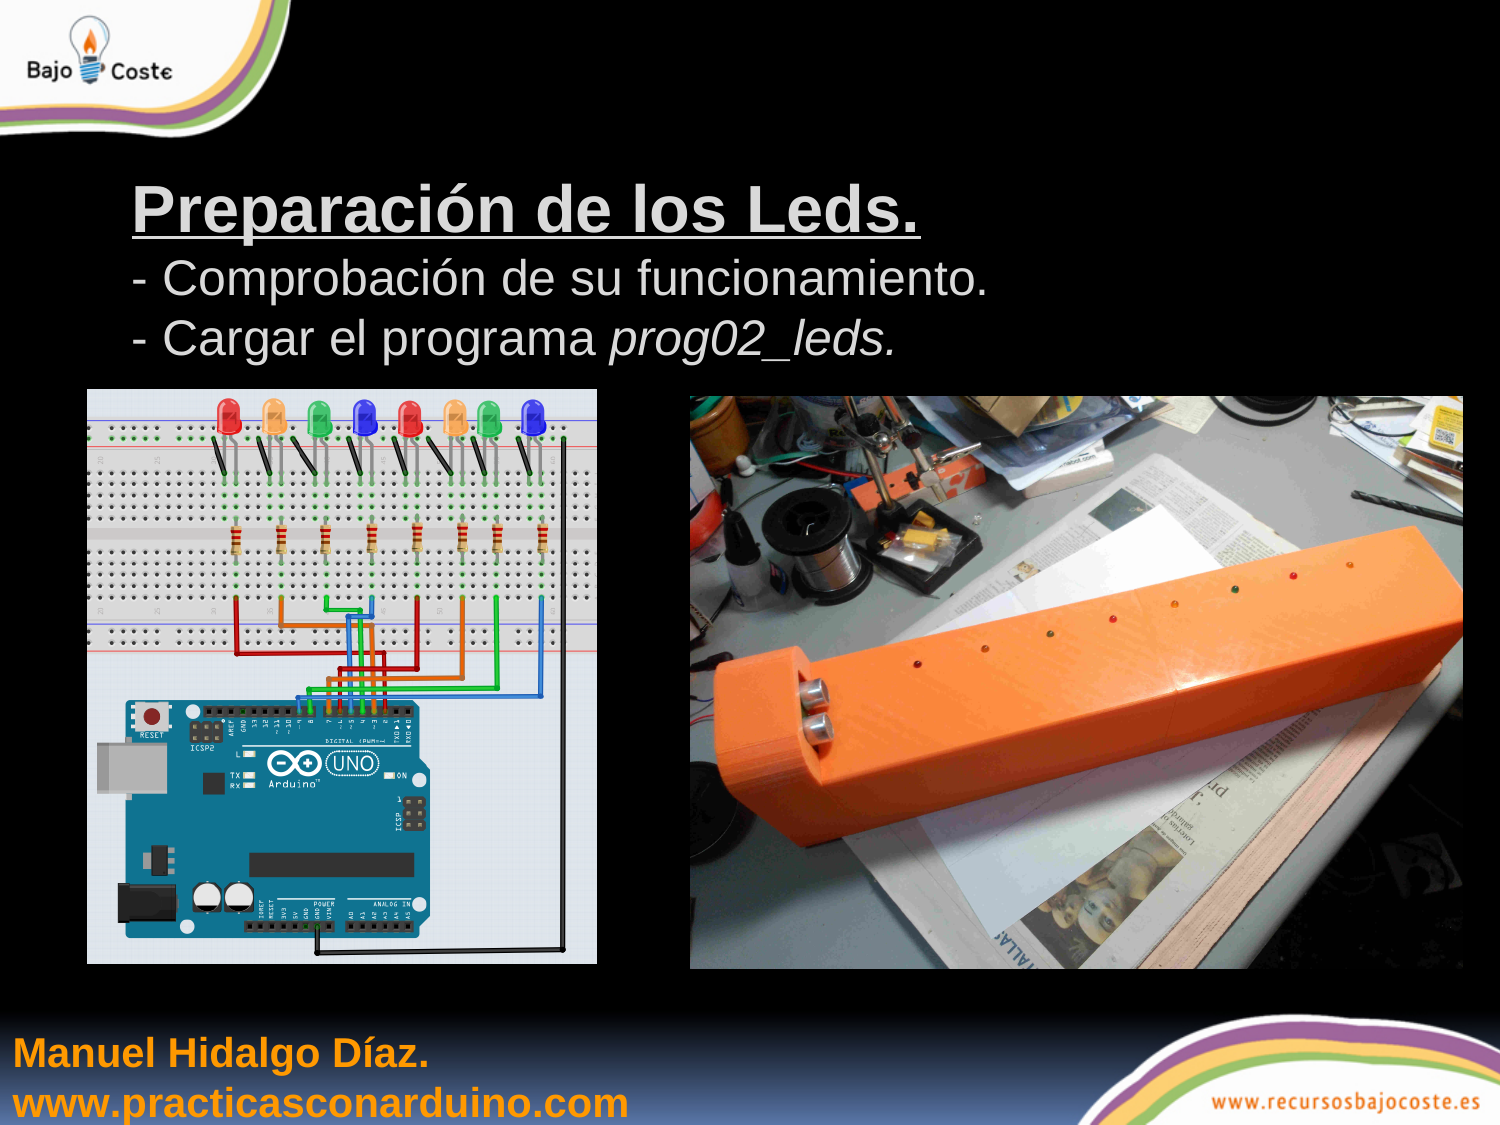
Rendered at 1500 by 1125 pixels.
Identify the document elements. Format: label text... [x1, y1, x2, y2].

text_box Manuel Hidalgo Díaz. www.practicasconarduino.com [0, 1017, 683, 1125]
picture [0, 0, 1500, 1125]
text_box Preparación de los Leds. - Comprobación de su funcionamiento. - Cargar el programa prog02_leds. [117, 157, 1416, 920]
